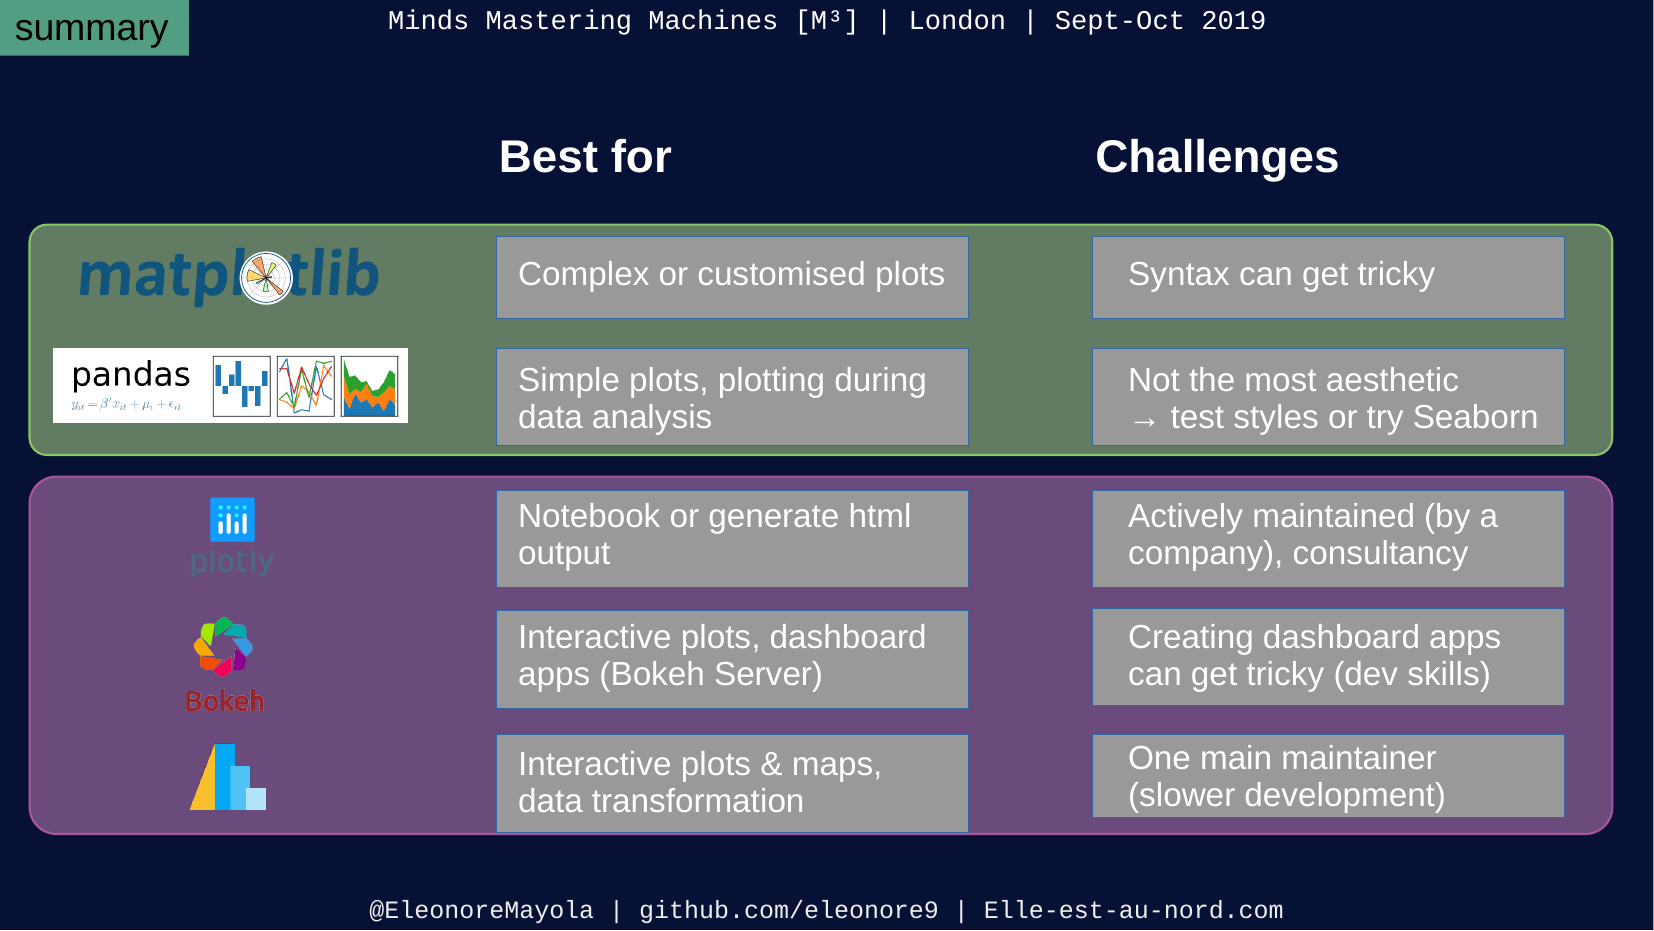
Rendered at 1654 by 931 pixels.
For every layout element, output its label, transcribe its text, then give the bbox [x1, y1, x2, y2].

text_box Challenges [1080, 124, 1436, 191]
text_box Complex or customised plots [503, 248, 988, 343]
picture [66, 236, 396, 316]
picture [183, 614, 266, 713]
text_box Not the most aesthetic → test styles or try Seaborn [1113, 354, 1574, 444]
text_box Simple plots, plotting during data analysis [503, 354, 976, 479]
text_box Syntax can get tricky [1113, 248, 1533, 308]
text_box summary [0, 0, 189, 56]
text_box One main maintainer (slower development) [1113, 732, 1536, 859]
text_box Minds Mastering Machines [M³] | London | Sept-Oct 2019 [265, 0, 1388, 60]
text_box [29, 224, 1613, 456]
picture [53, 348, 408, 423]
text_box Actively maintained (by a company), consultancy [1113, 490, 1580, 580]
picture [183, 489, 282, 585]
picture [183, 732, 272, 821]
text_box Notebook or generate html output [503, 490, 970, 611]
text_box @EleonoreMayola | github.com/eleonore9 | Elle-est-au-nord.com [295, 862, 1359, 931]
text_box Interactive plots, dashboard apps (Bokeh Server) [503, 611, 970, 721]
text_box Best for [484, 124, 839, 191]
text_box [29, 476, 1613, 834]
text_box Interactive plots & maps, data transformation [503, 738, 941, 828]
text_box Creating dashboard apps can get tricky (dev skills) [1113, 611, 1539, 718]
